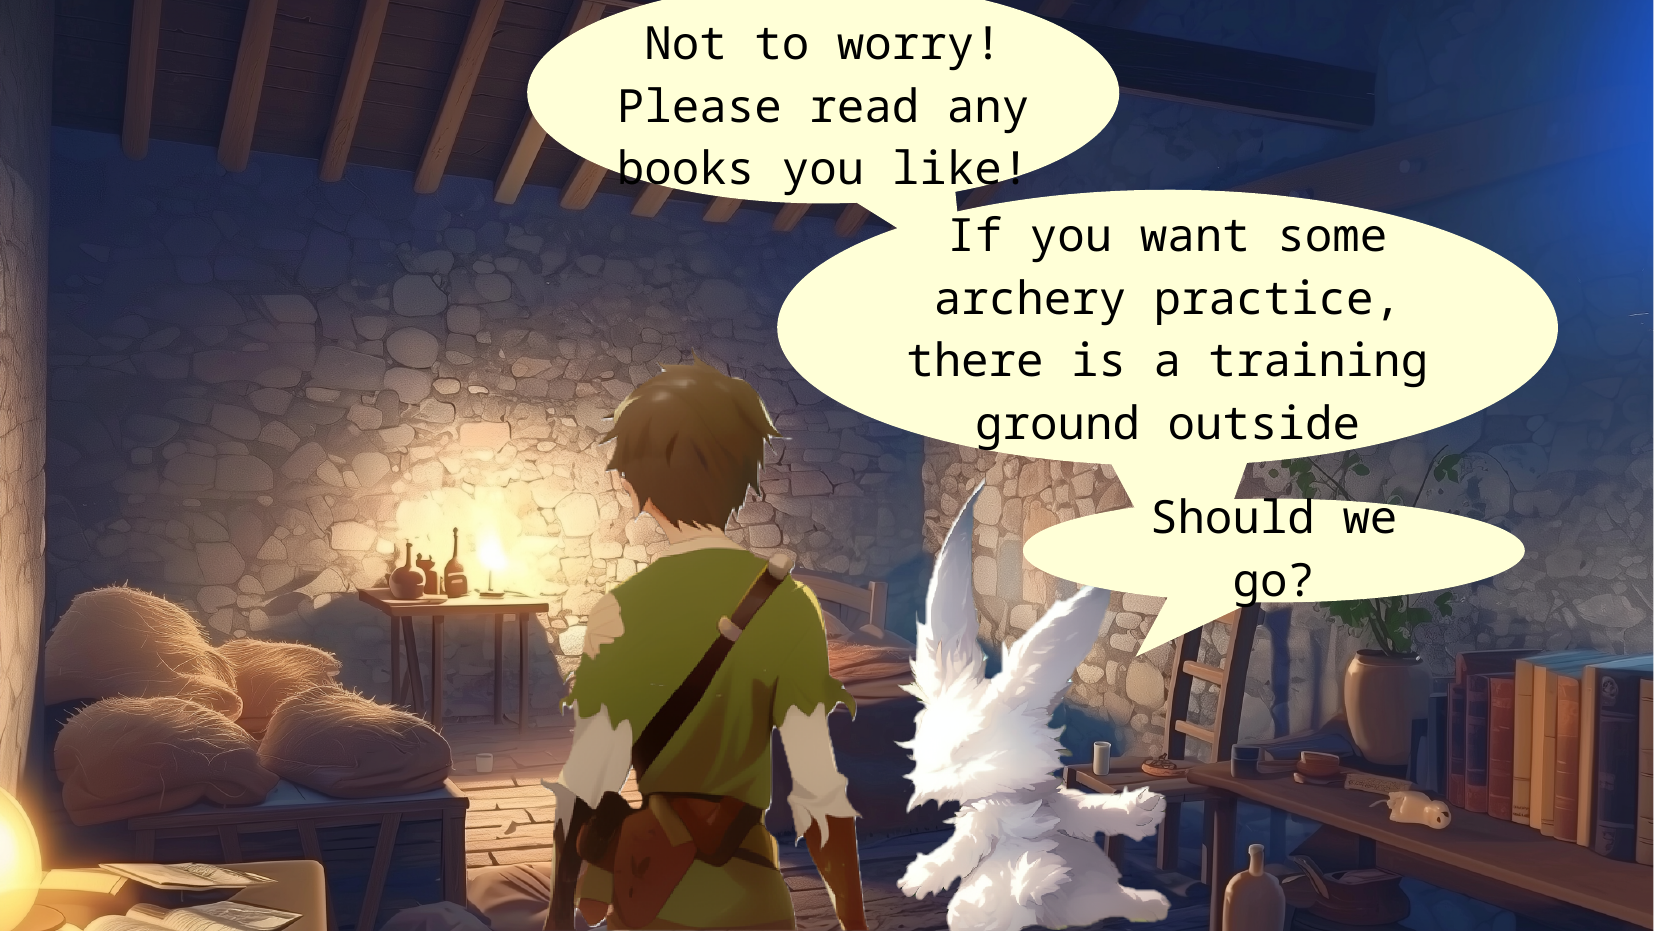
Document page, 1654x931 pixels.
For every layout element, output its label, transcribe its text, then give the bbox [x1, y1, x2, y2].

text_box If you want some archery practice, there is a training ground outside [777, 189, 1558, 507]
text_box Should we go? [1022, 498, 1525, 657]
picture [0, 0, 1654, 931]
text_box Not to worry! Please read any books you like! [527, 0, 1120, 228]
picture [624, 176, 635, 181]
